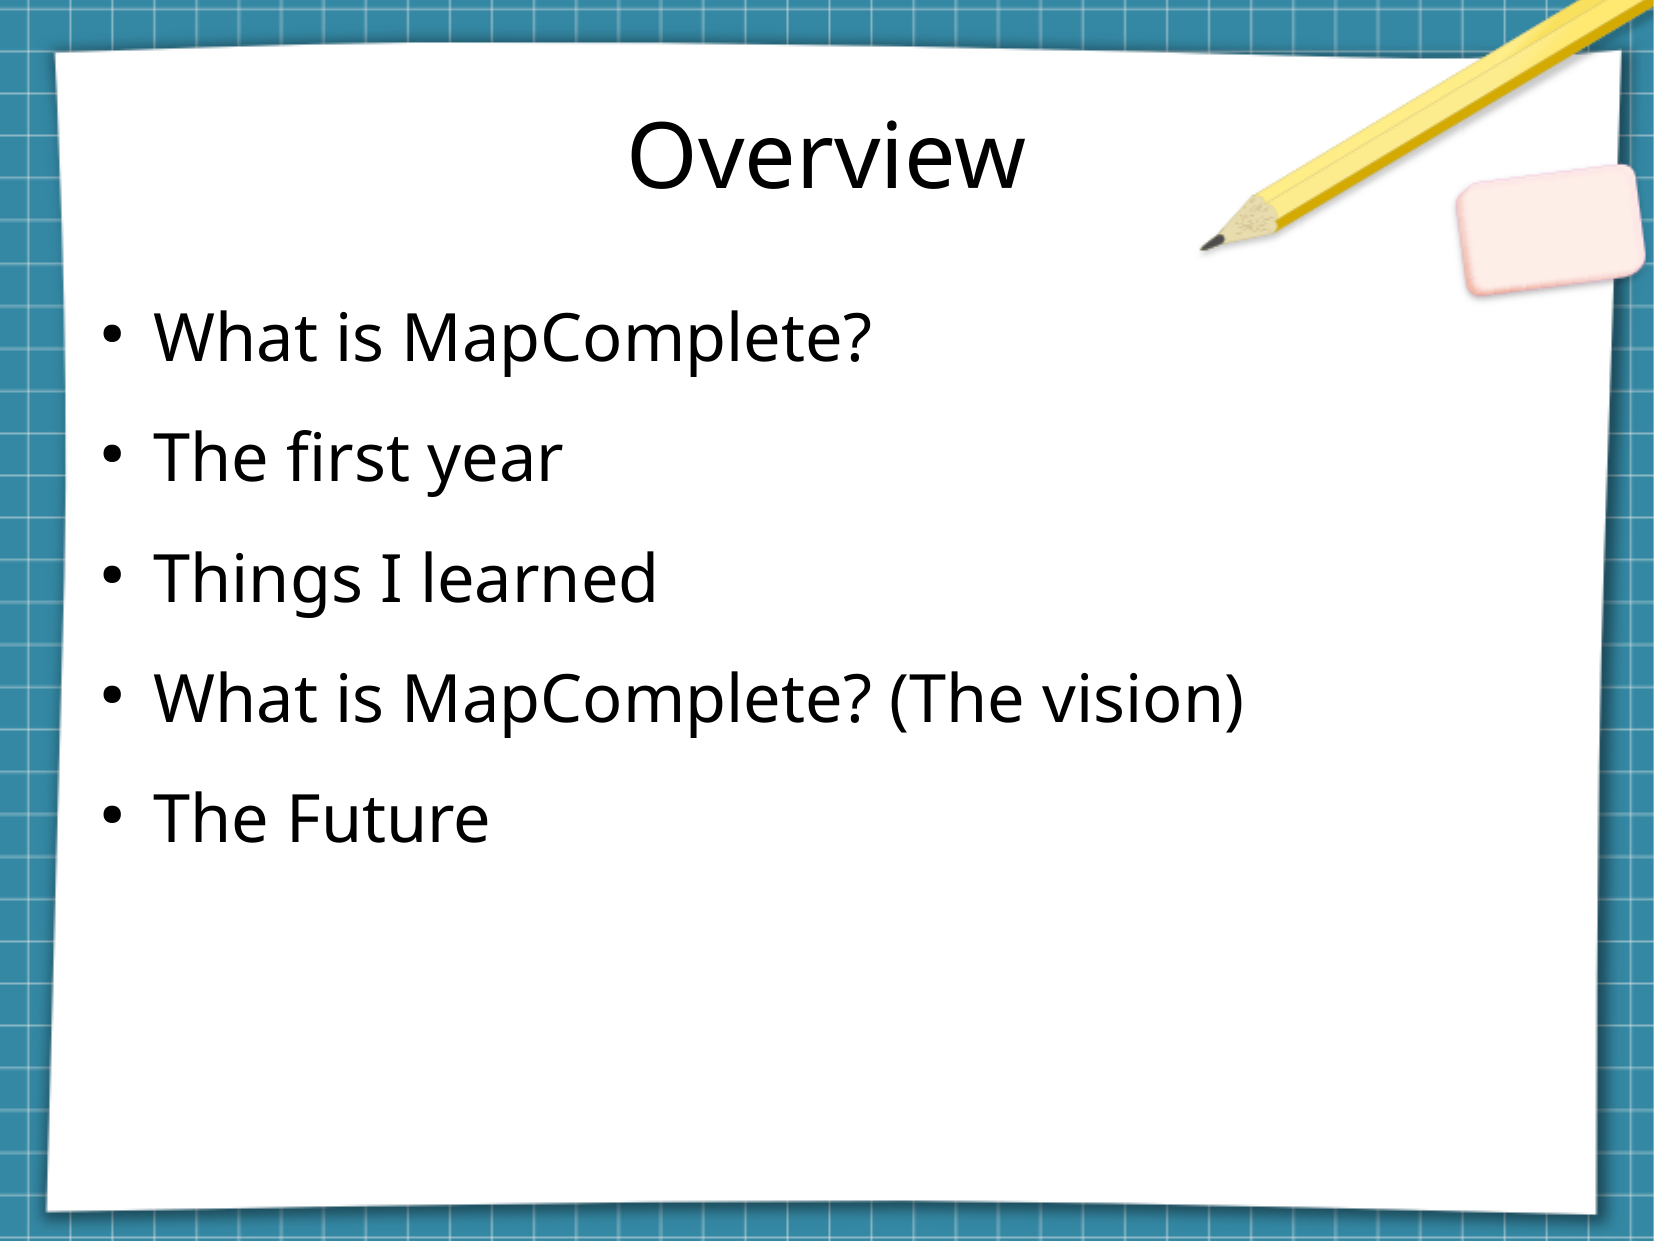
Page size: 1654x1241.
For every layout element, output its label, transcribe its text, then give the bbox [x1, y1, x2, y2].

list What is MapComplete? The first year Things I learned What is MapComplete? (The vision) The Future [82, 290, 1571, 1010]
picture [0, 0, 1654, 1241]
title Overview [82, 49, 1571, 257]
